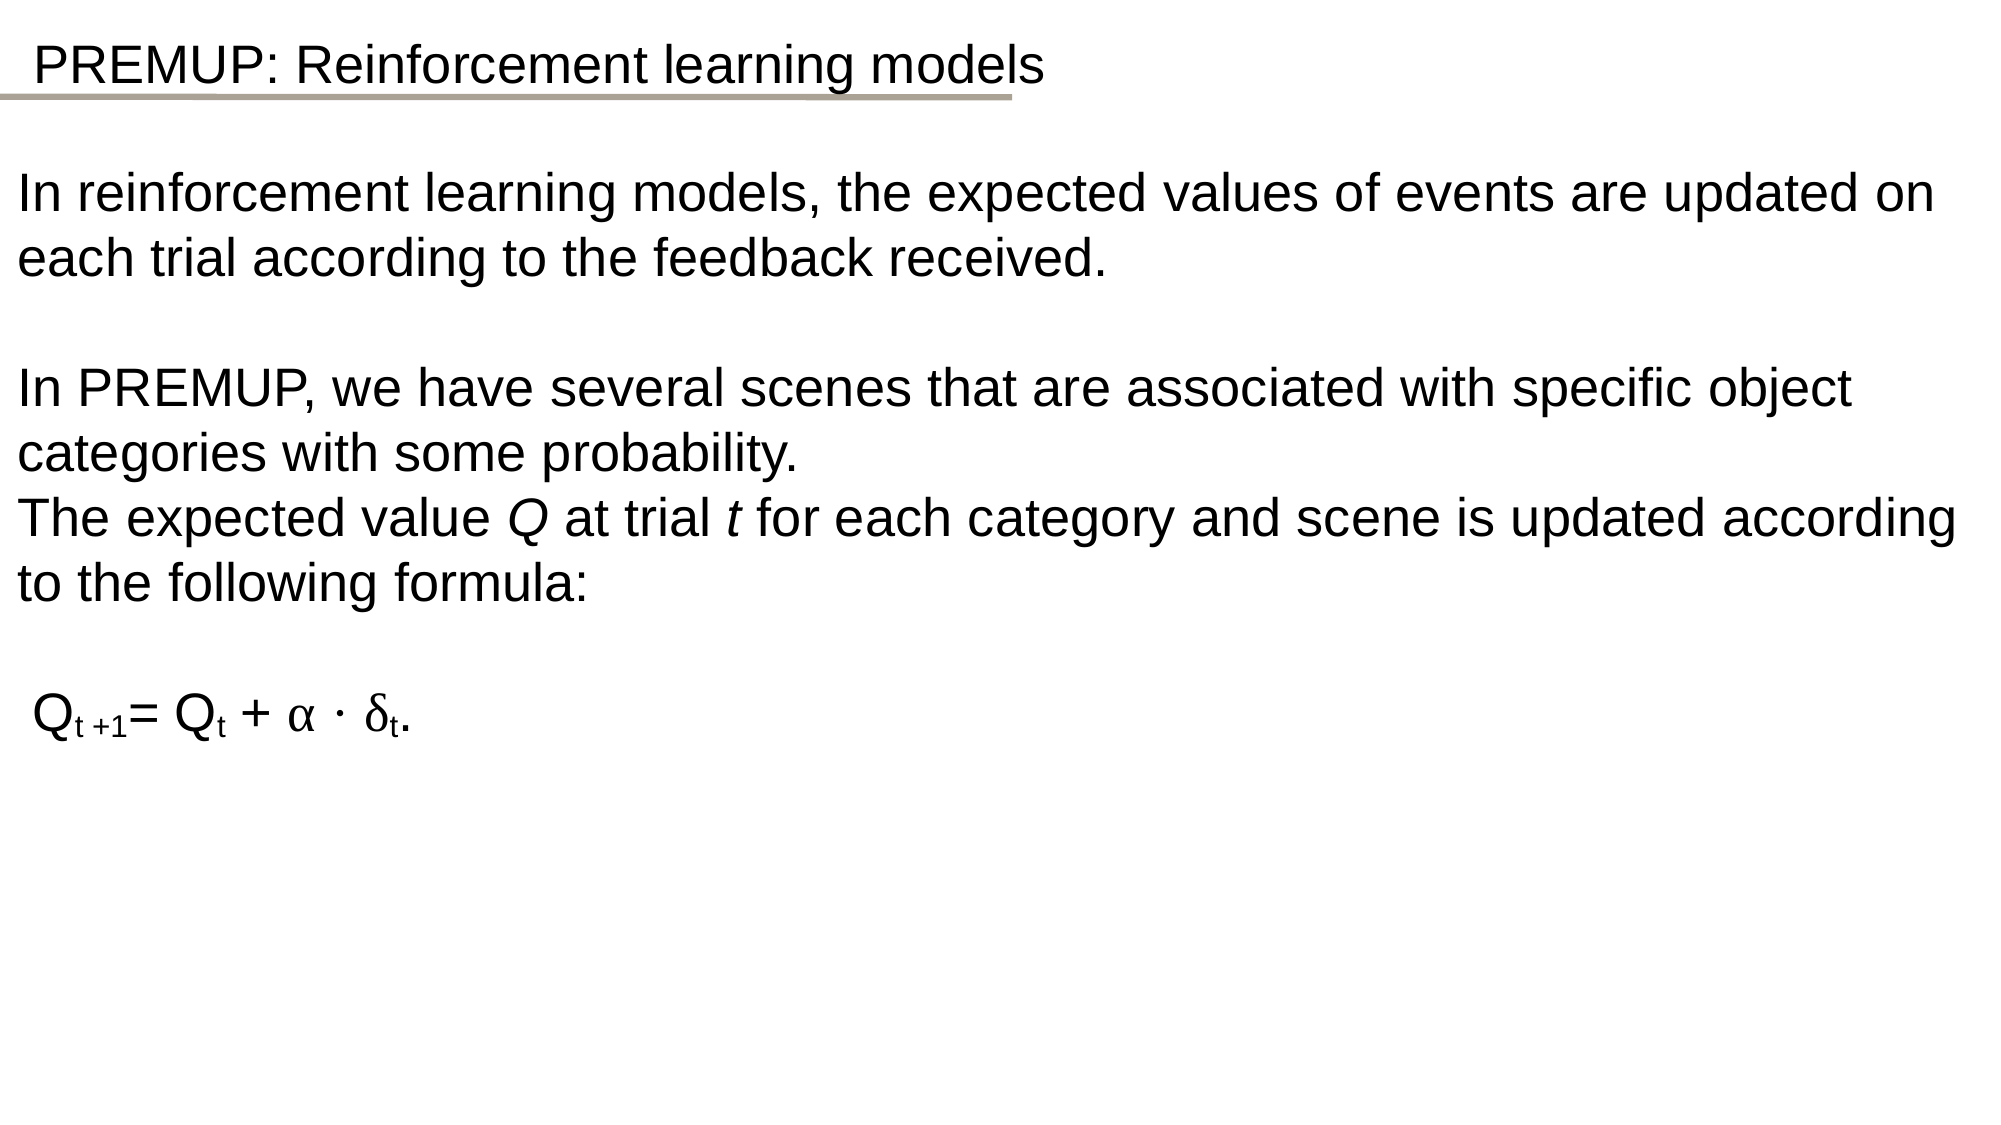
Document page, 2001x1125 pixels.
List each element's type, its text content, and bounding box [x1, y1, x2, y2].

text_box PREMUP: Reinforcement learning models [15, 27, 1921, 97]
text_box In reinforcement learning models, the expected values of events are updated on each trial according to the feedback received. In PREMUP, we have several scenes that are associated with specific object categories with some probability. The expected value Q at trial t for each category and scene is updated according to the following formula: Qt +1= Qt + α · δt. [2, 149, 2000, 711]
